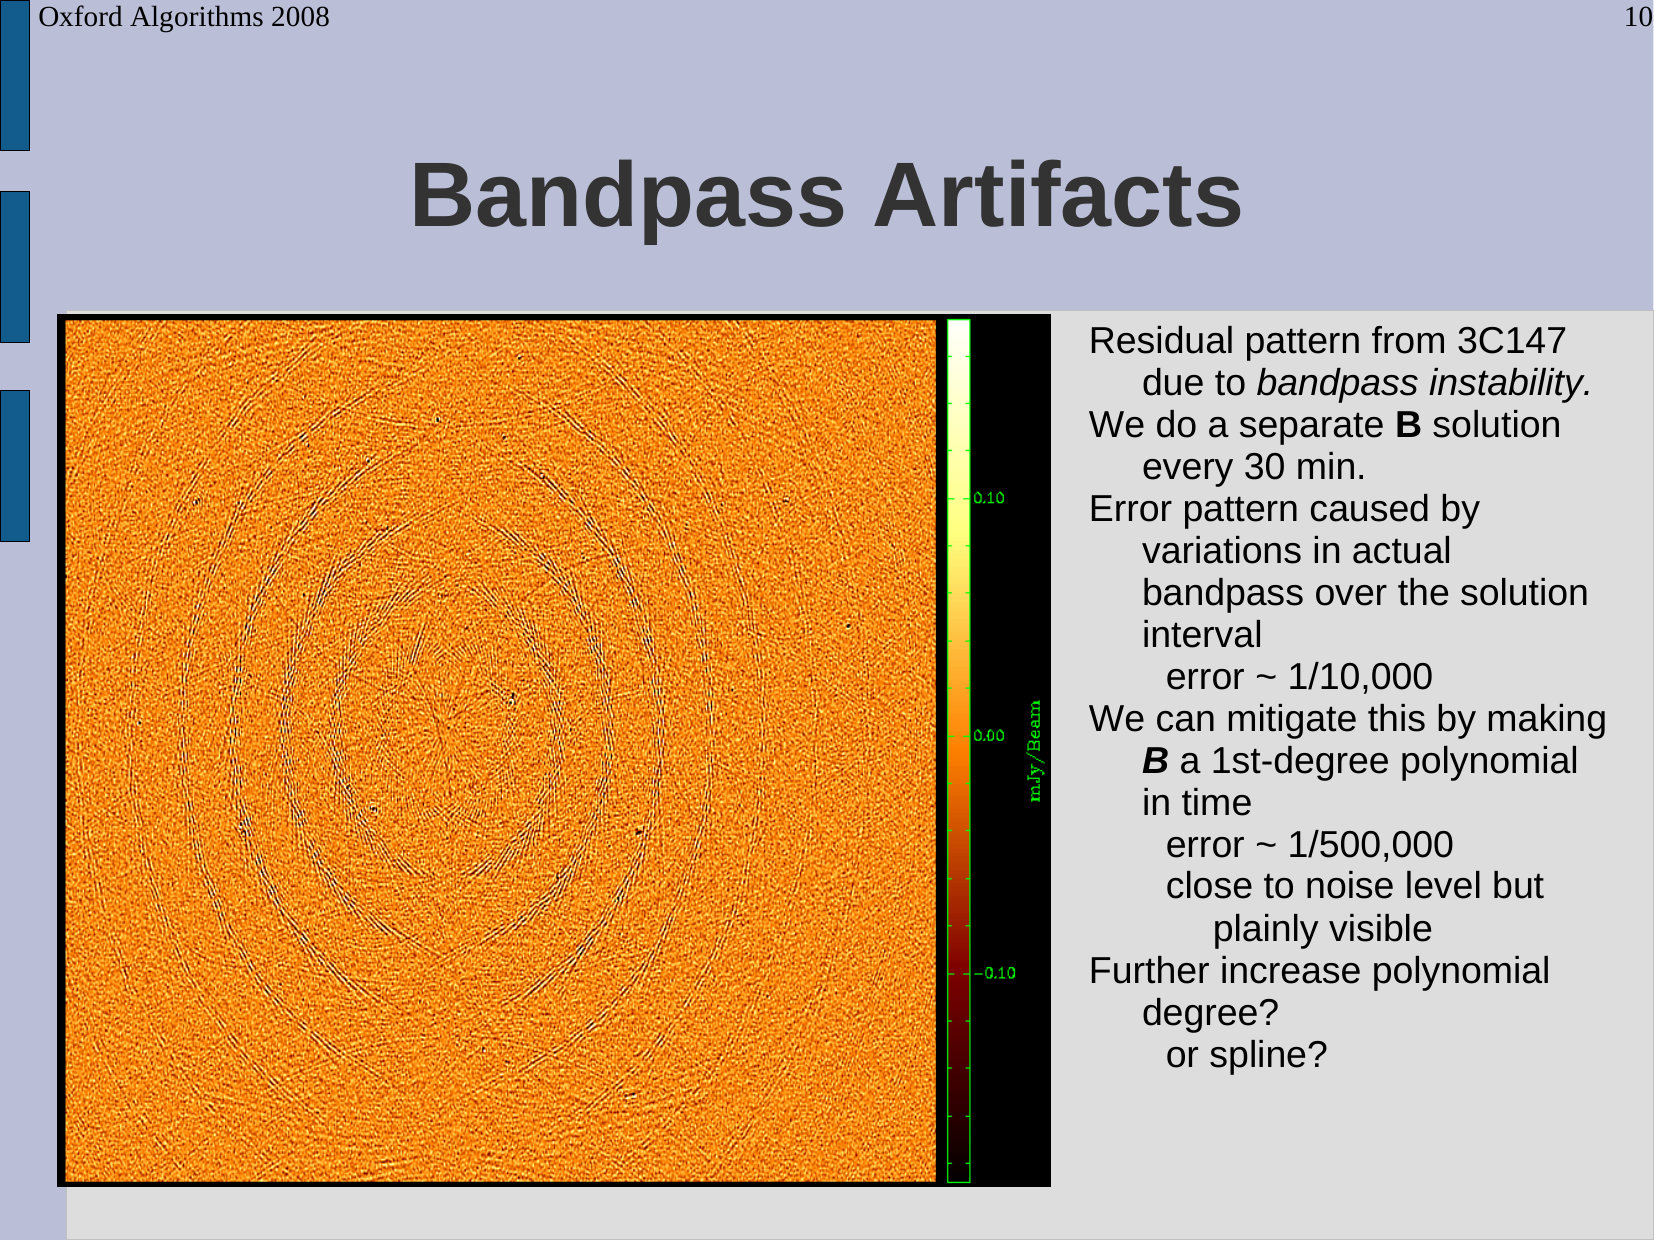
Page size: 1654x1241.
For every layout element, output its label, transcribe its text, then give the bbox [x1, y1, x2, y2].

picture [57, 314, 1051, 1187]
title Bandpass Artifacts [121, 91, 1534, 299]
list Residual pattern from 3C147 due to bandpass instability. We do a separate B solution every 30 min. Error pattern caused by variations in actual bandpass over the solution interval error ~ 1/10,000 We can mitigate this by making B a 1st-degree polynomial in time error ~ 1/500,000 close to noise level but plainly visible Further increase polynomial degree? or spline? [1071, 319, 1611, 1163]
